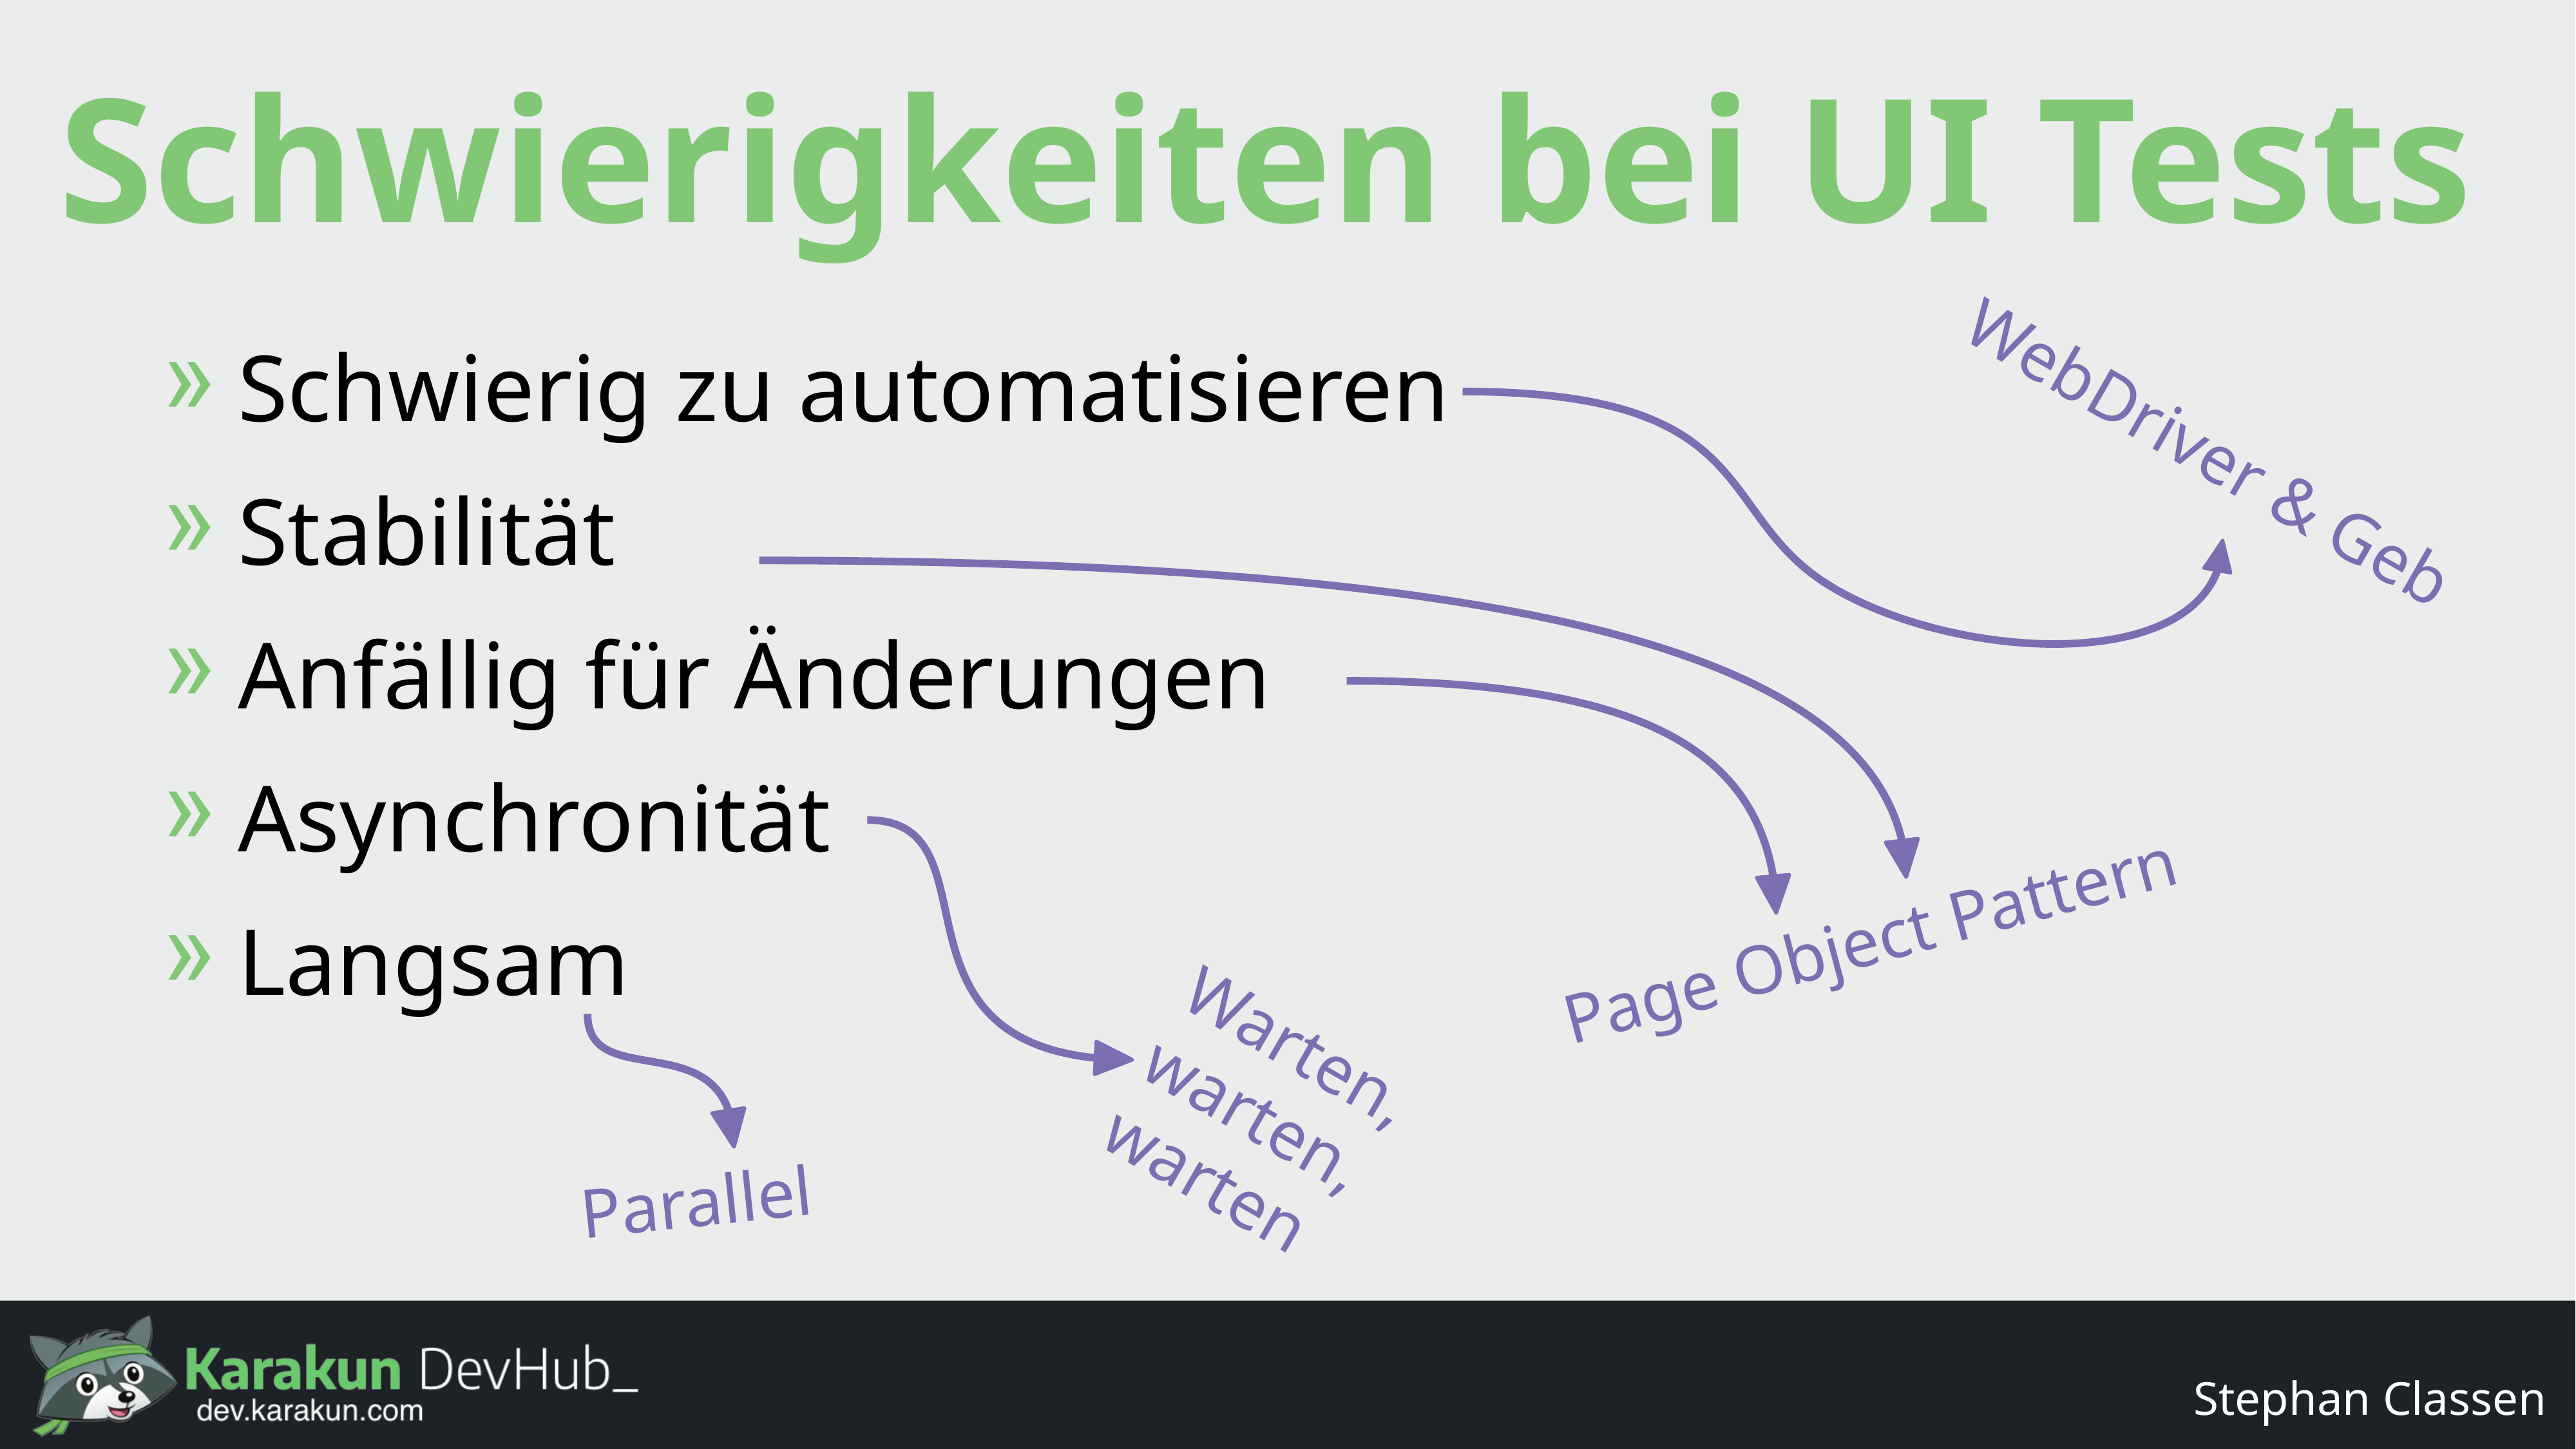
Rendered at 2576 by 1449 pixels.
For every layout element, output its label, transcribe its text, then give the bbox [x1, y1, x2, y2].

text_box Parallel [564, 1130, 917, 1282]
text_box Schwierig zu automatisieren Stabilität Anfällig für Änderungen Asynchronität Langsam [152, 319, 2496, 1233]
text_box [1782, 1300, 2575, 1449]
text_box Stephan Classen [1795, 1361, 2557, 1434]
text_box Schwierigkeiten bei UI Tests [49, 34, 2523, 259]
text_box WebDriver & Geb [1929, 268, 2575, 709]
text_box Page Object Pattern [1541, 781, 2302, 1089]
picture [30, 1316, 647, 1437]
text_box Warten, warten, warten [1062, 936, 1860, 1449]
text_box [0, 1300, 1521, 1449]
text_box Schwierig zu automatisieren Stabilität Anfällig für Änderungen Asynchronität Langsam [2077, 319, 2496, 562]
